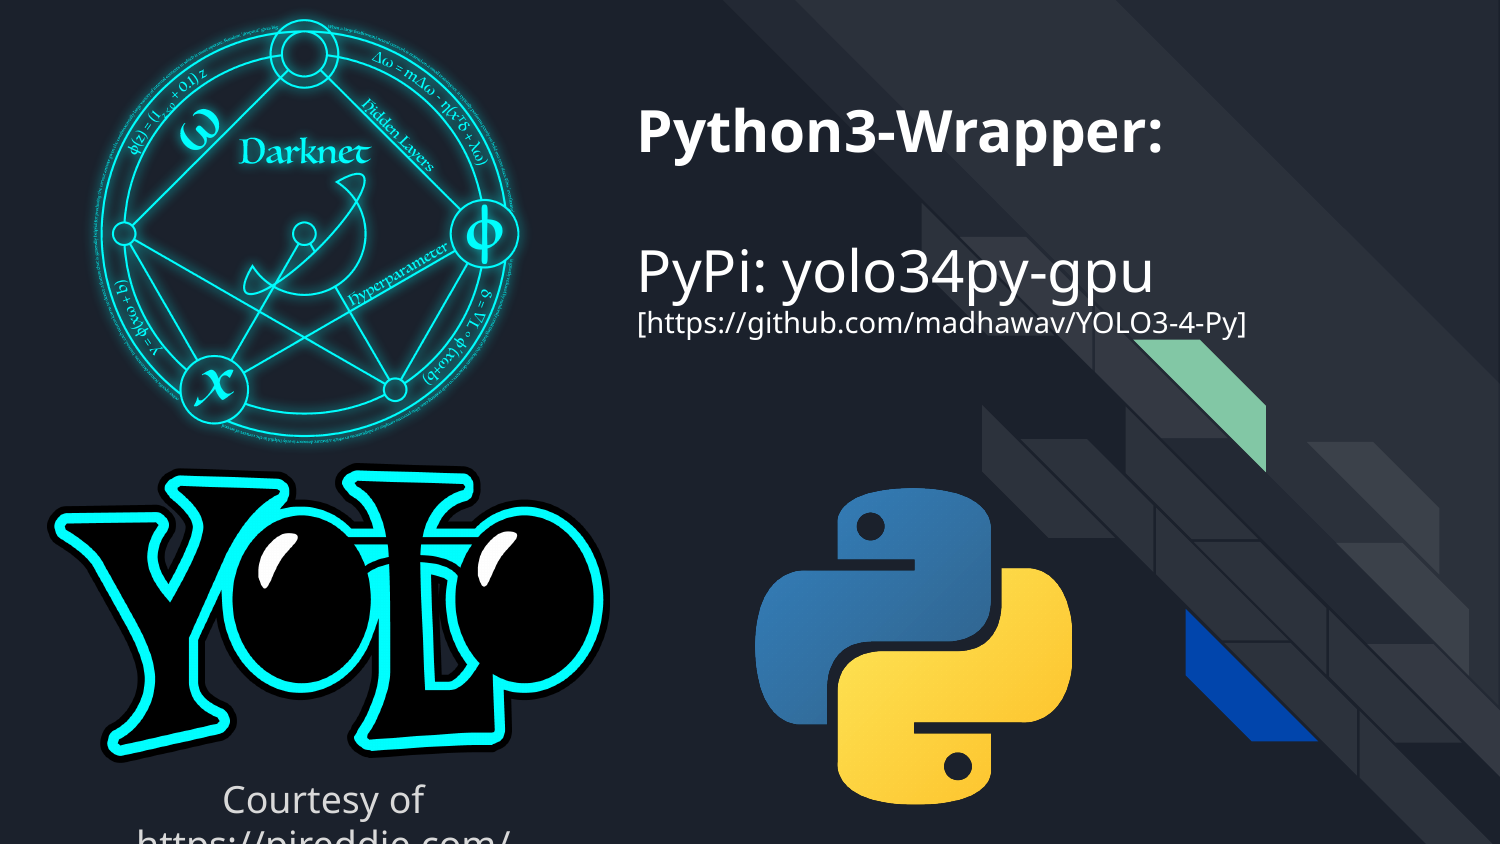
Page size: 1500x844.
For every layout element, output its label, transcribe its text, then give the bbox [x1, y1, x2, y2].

title Python3-Wrapper: PyPi: yolo34py-gpu [https://github.com/madhawav/YOLO3-4-Py] [621, 31, 1424, 402]
picture [80, 5, 536, 455]
picture [47, 463, 610, 761]
text_box Courtesy of https://pjreddie.com/ [24, 761, 622, 829]
picture [755, 488, 1072, 805]
